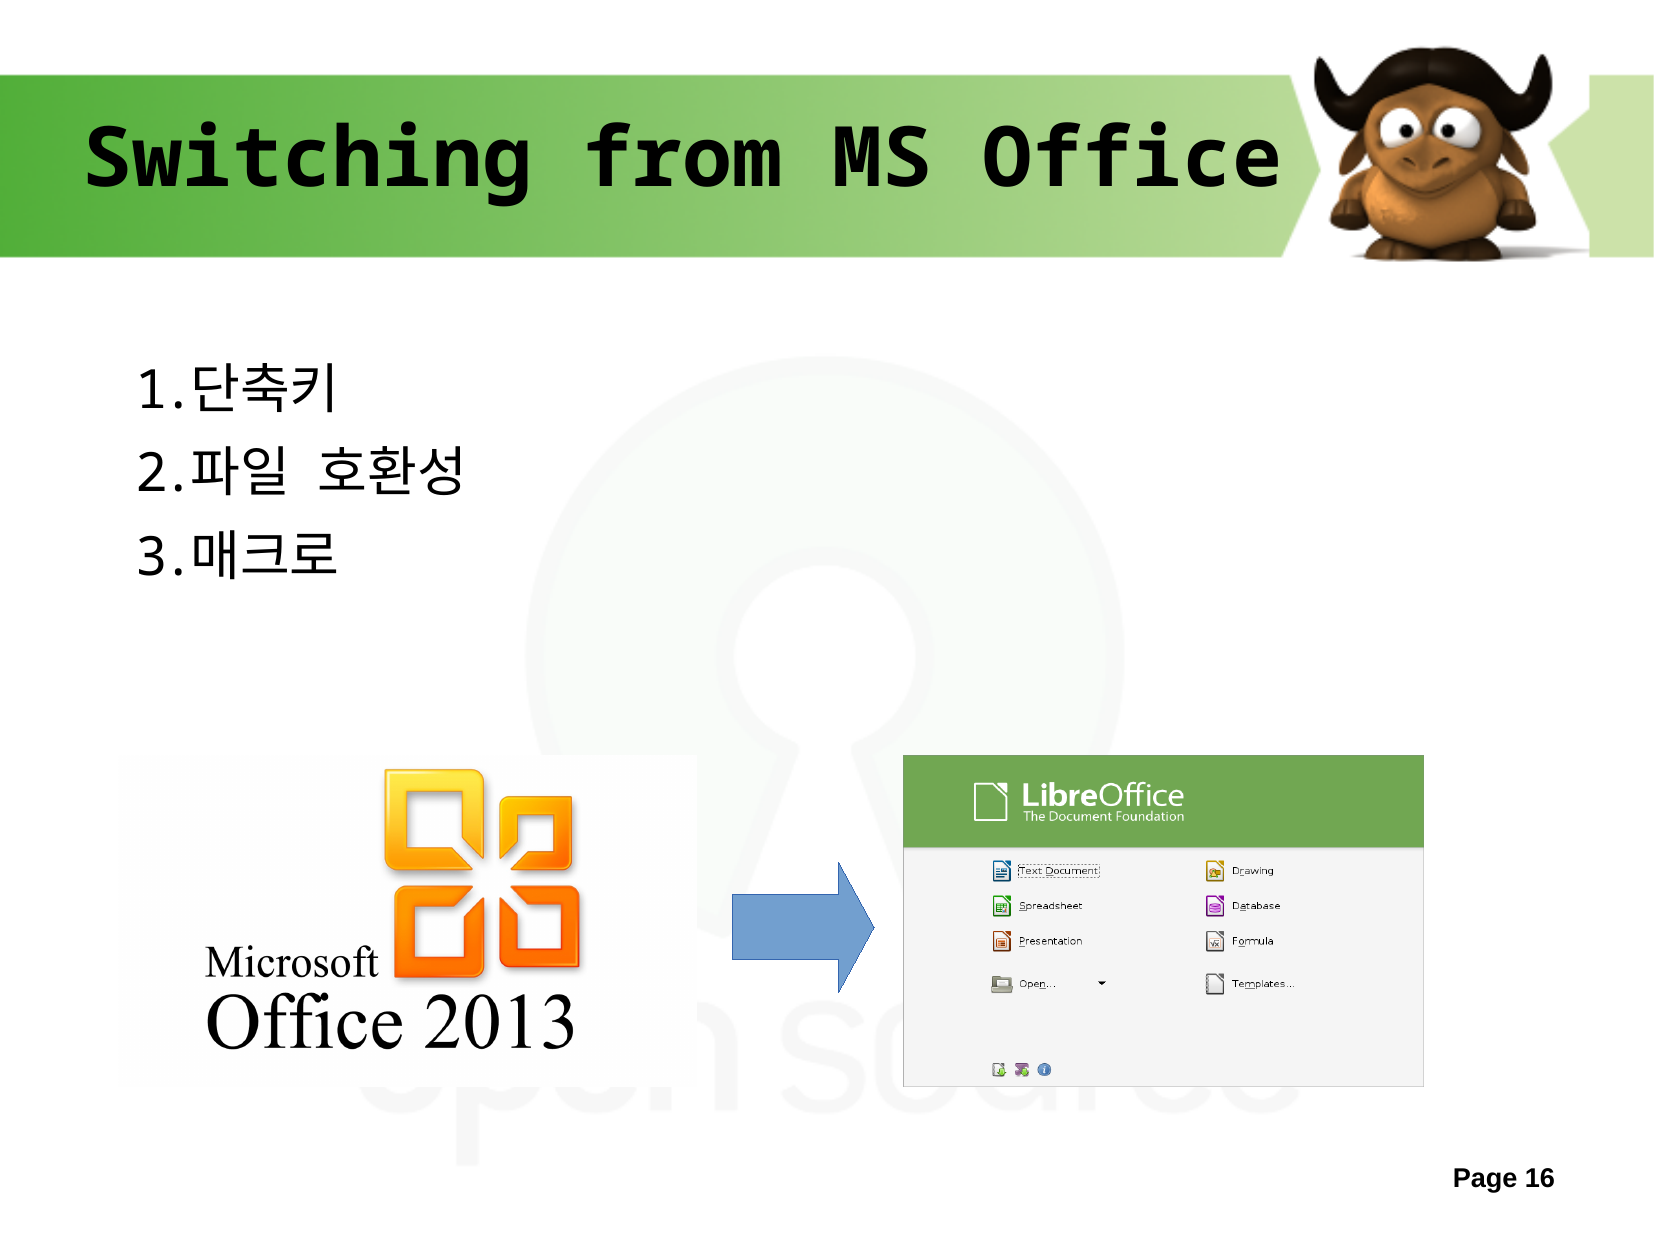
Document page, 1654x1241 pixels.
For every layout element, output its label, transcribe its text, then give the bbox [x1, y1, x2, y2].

text_box [732, 862, 875, 993]
list 단축키 파일 호환성 매크로 [118, 354, 1571, 1087]
picture [0, 0, 1654, 1241]
title Switching from MS Office [82, 49, 1571, 257]
